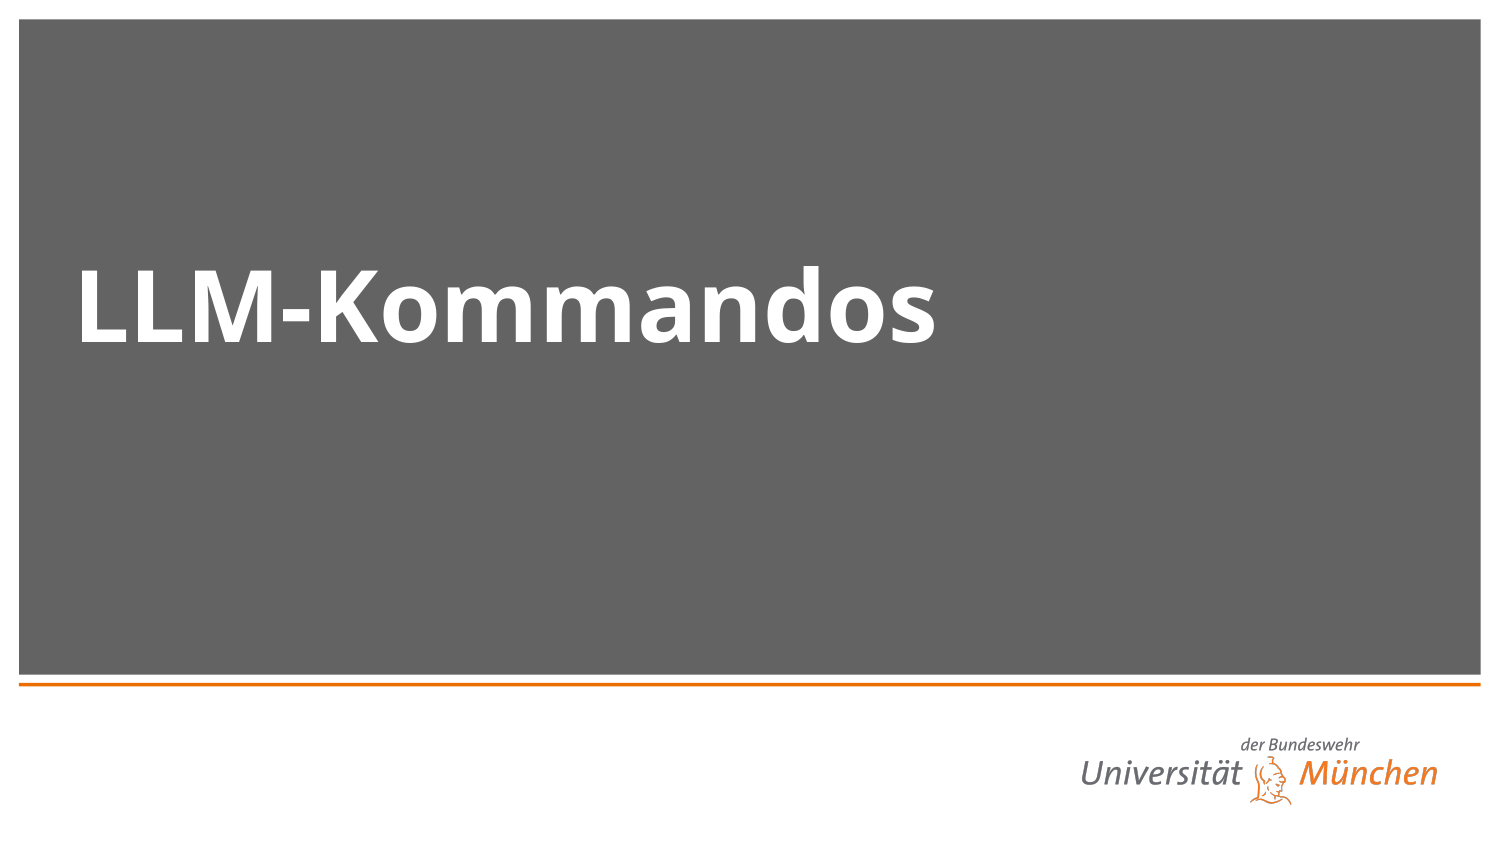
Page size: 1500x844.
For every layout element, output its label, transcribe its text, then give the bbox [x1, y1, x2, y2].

picture [1082, 737, 1437, 805]
title LLM-Kommandos [62, 265, 1435, 355]
